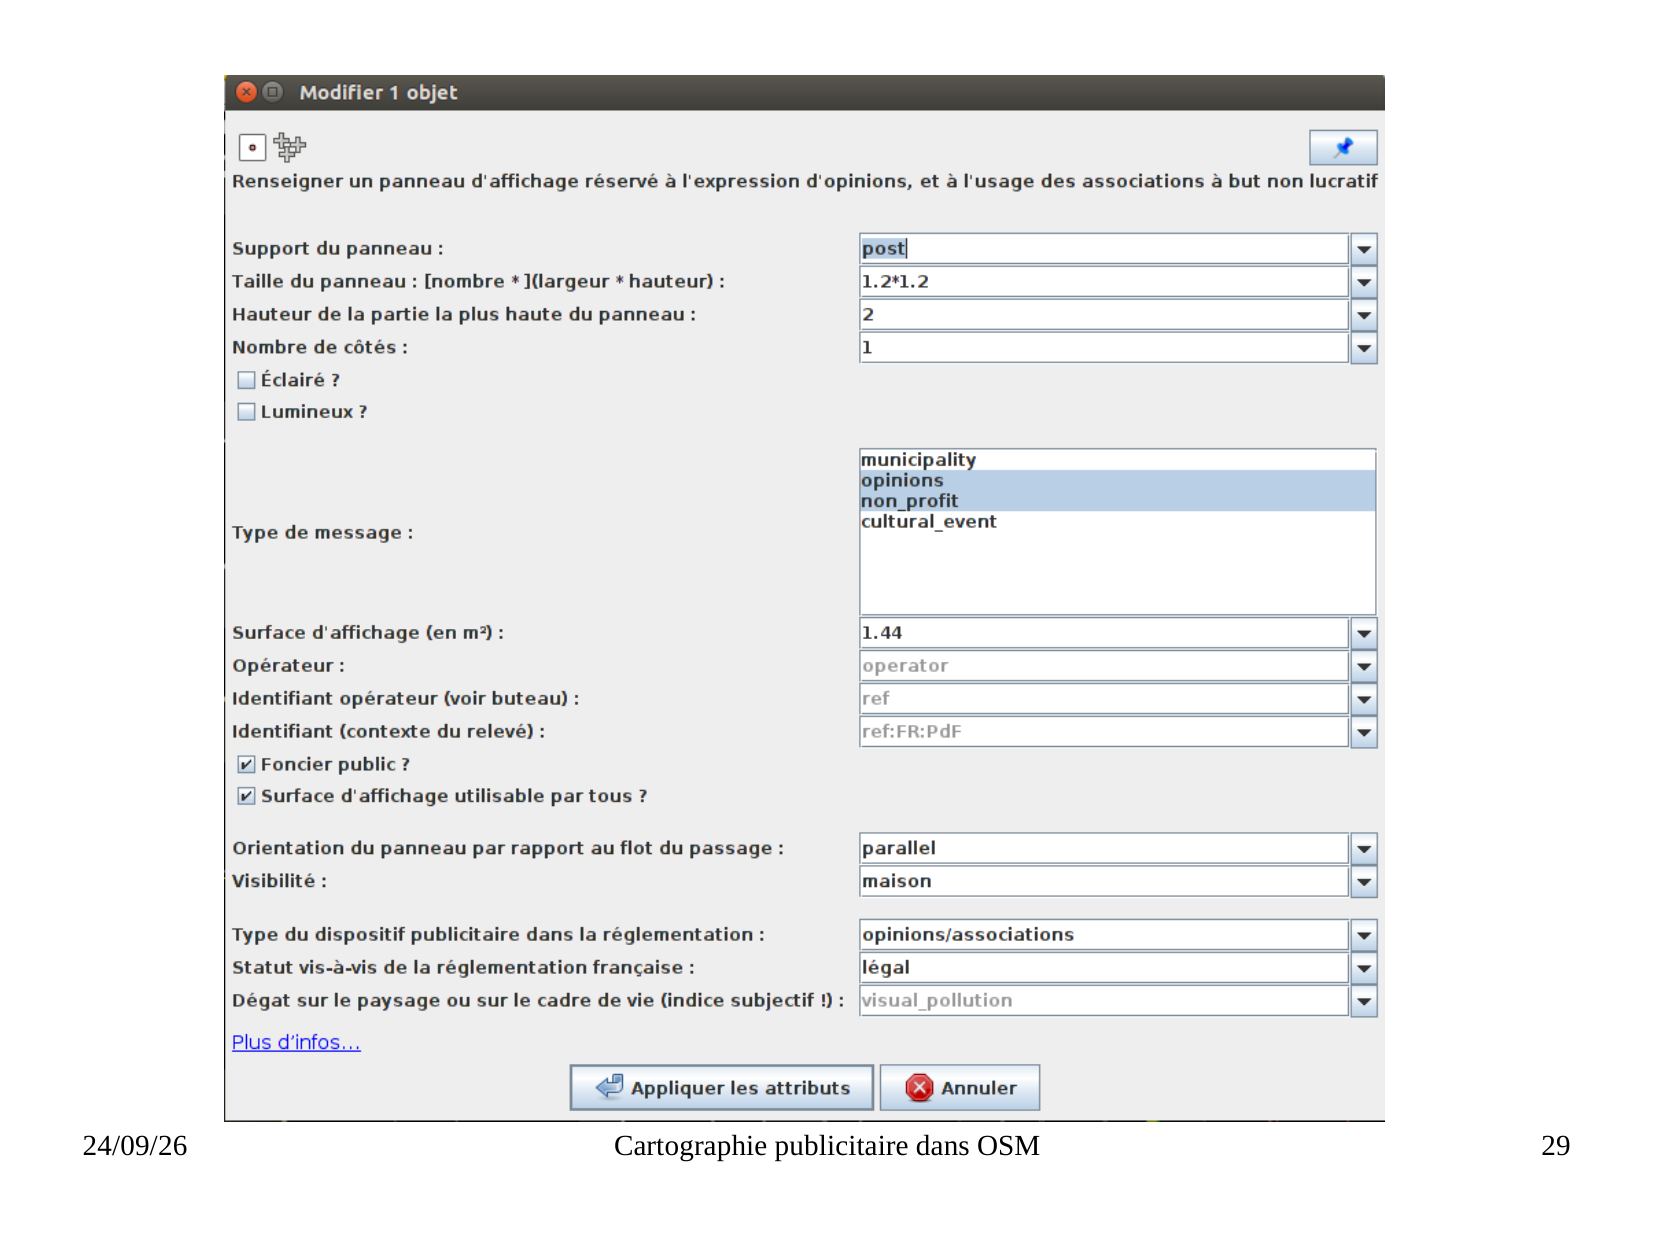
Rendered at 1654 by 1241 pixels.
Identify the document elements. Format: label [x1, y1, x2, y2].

picture [224, 75, 1385, 1123]
